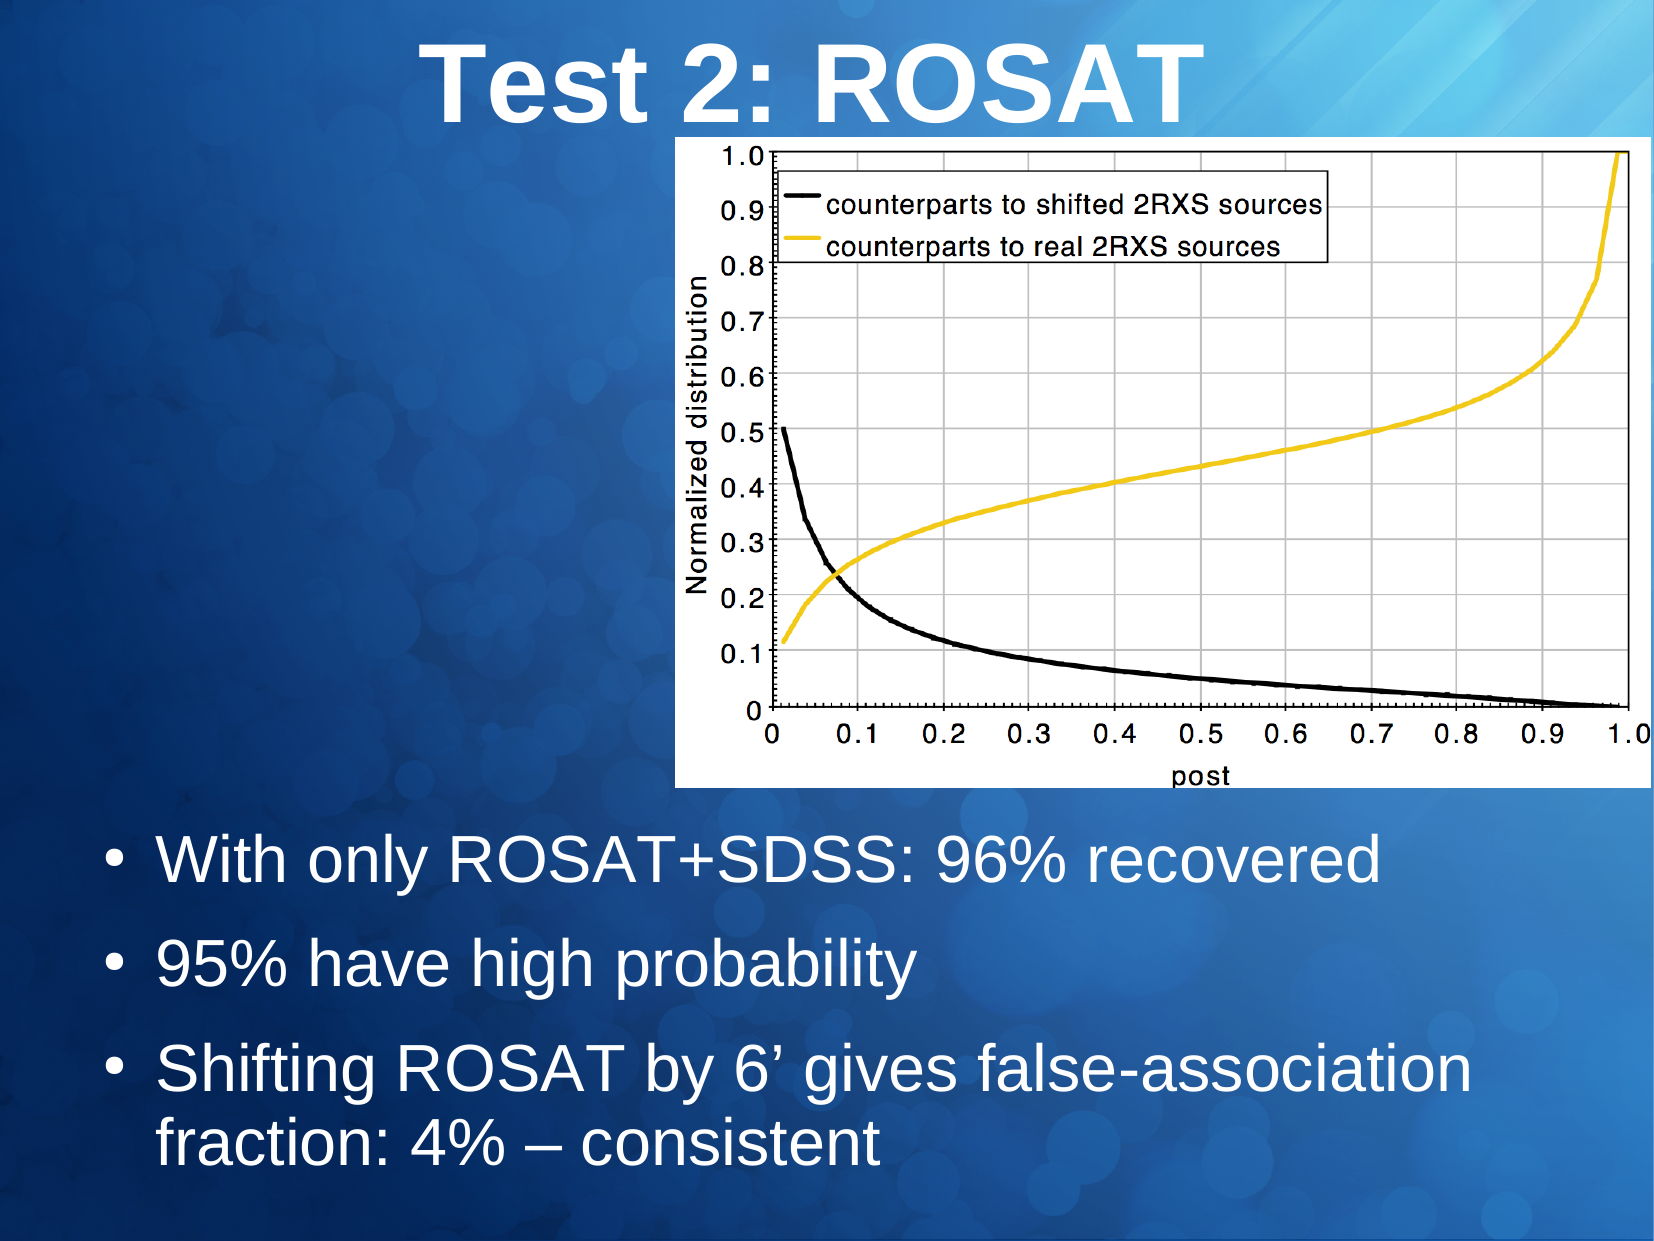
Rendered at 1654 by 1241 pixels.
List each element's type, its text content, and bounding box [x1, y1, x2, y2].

title Test 2: ROSAT [118, 0, 1506, 168]
list With only ROSAT+SDSS: 96% recovered 95% have high probability Shifting ROSAT by 6’ gives false-association fraction: 4% – consistent [84, 822, 1538, 1241]
picture [0, 0, 1654, 1241]
